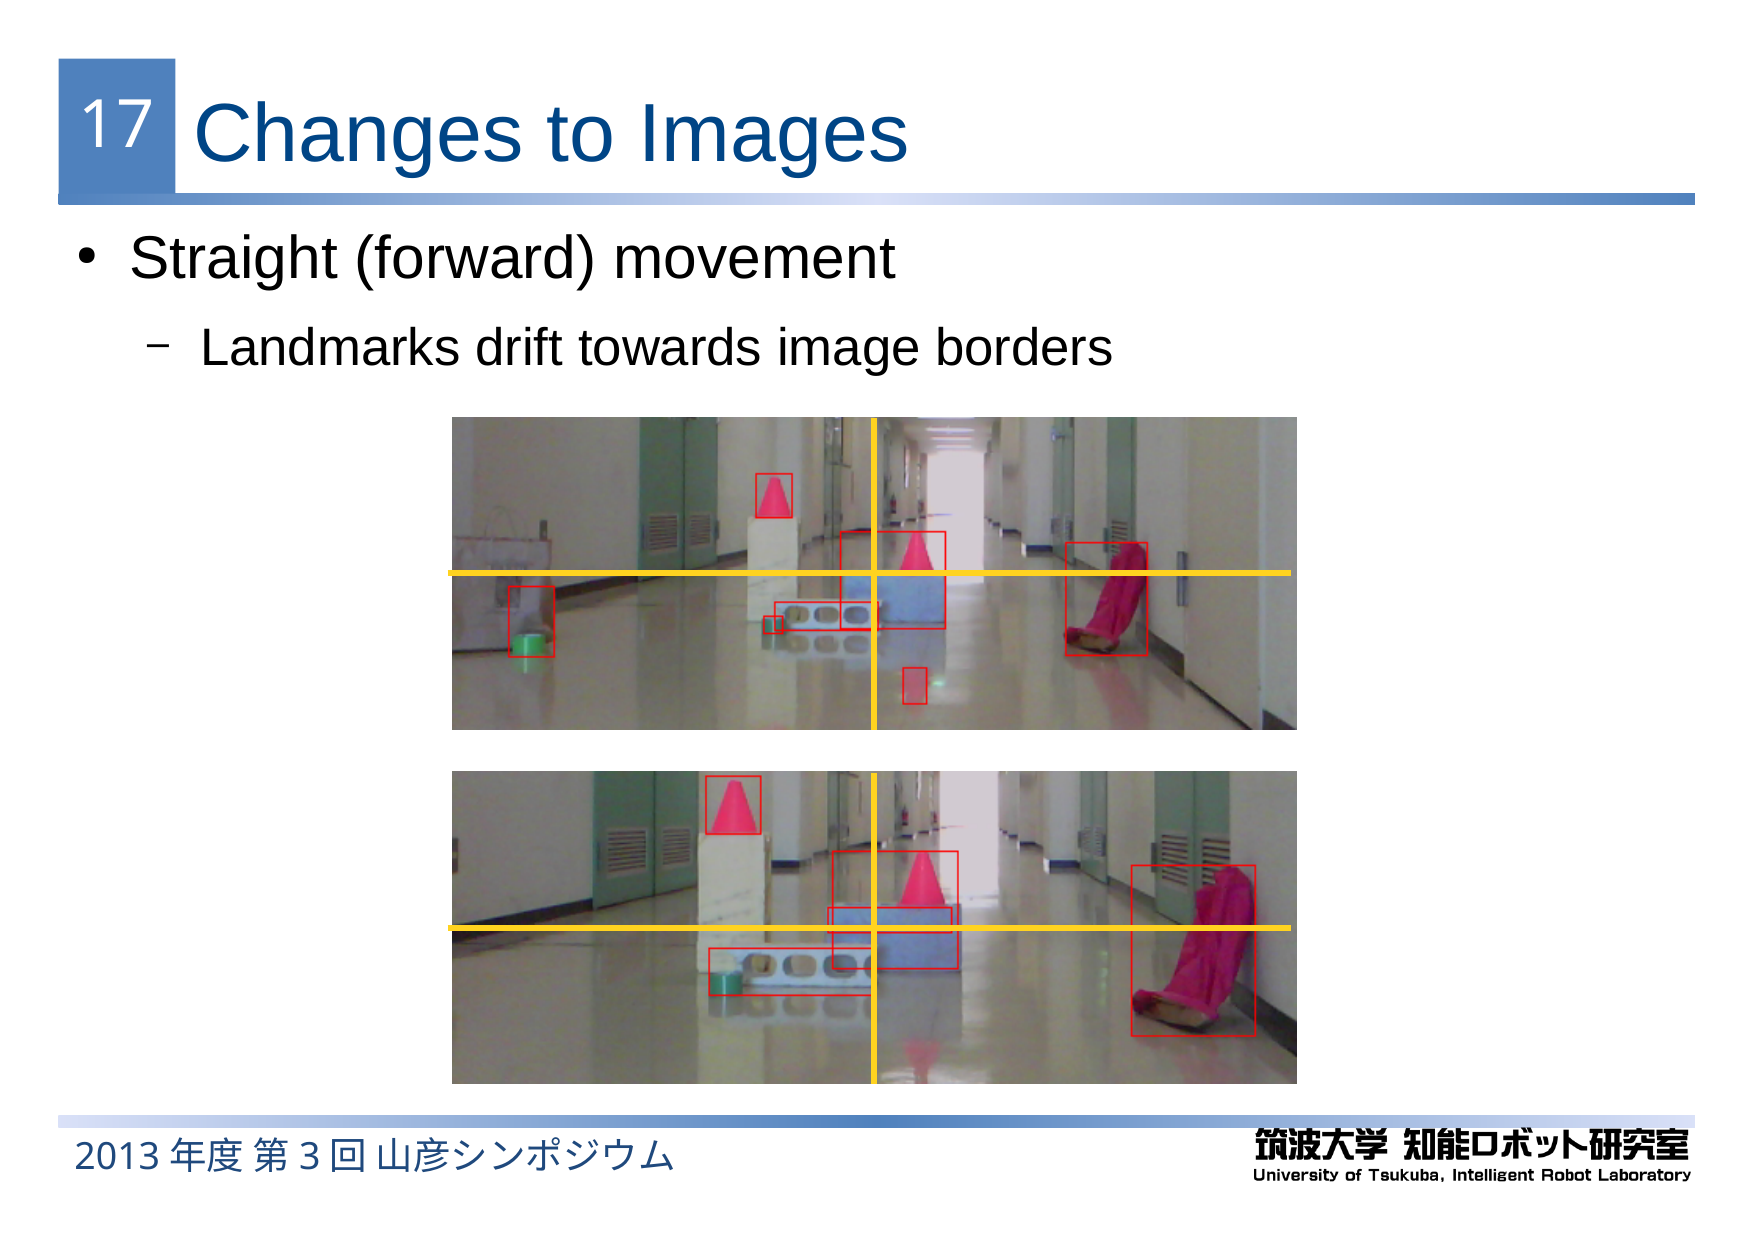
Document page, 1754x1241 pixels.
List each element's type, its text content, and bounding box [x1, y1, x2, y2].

picture [452, 931, 871, 1084]
list Straight (forward) movement Landmarks drift towards image borders [58, 223, 1696, 876]
picture [452, 576, 871, 730]
picture [1252, 1127, 1691, 1182]
picture [452, 417, 1297, 730]
picture [452, 771, 1297, 1084]
title Changes to Images [193, 61, 1651, 205]
